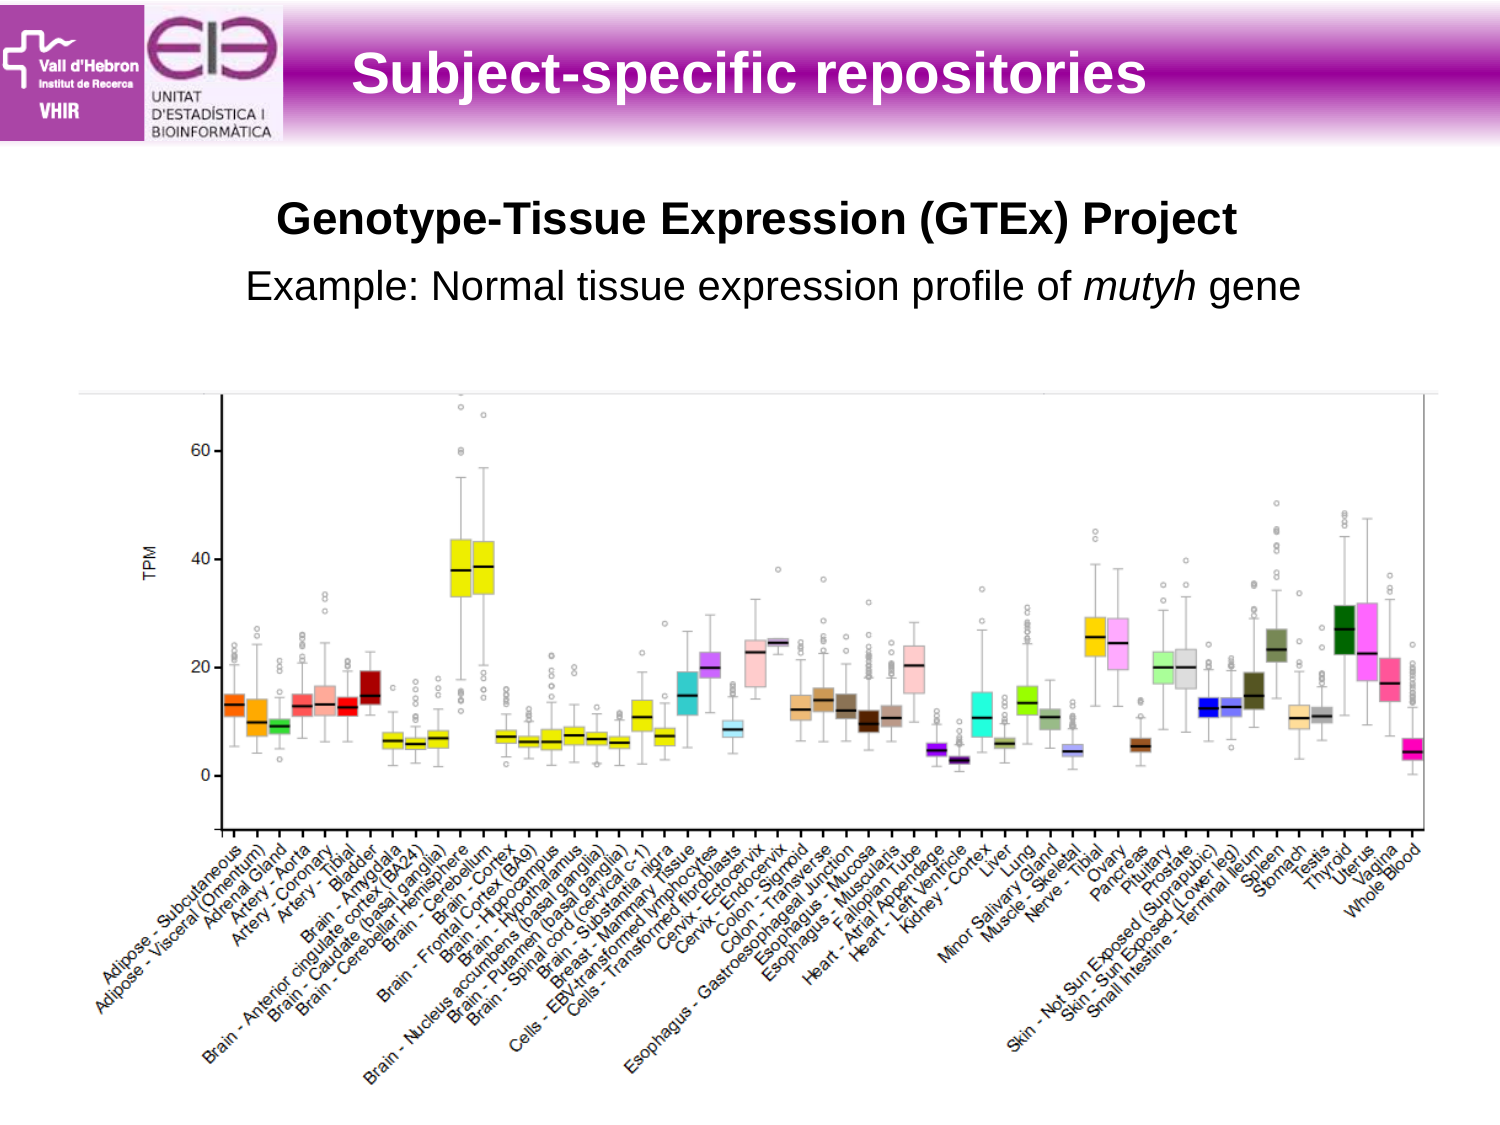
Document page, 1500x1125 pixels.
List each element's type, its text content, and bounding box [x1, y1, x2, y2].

text_box Genotype-Tissue Expression (GTEx) Project [262, 160, 1274, 276]
text_box Example: Normal tissue expression profile of mutyh gene [135, 254, 1412, 330]
text_box Subject-specific repositories [0, 0, 1500, 148]
picture [78, 389, 1439, 1096]
picture [0, 5, 284, 141]
